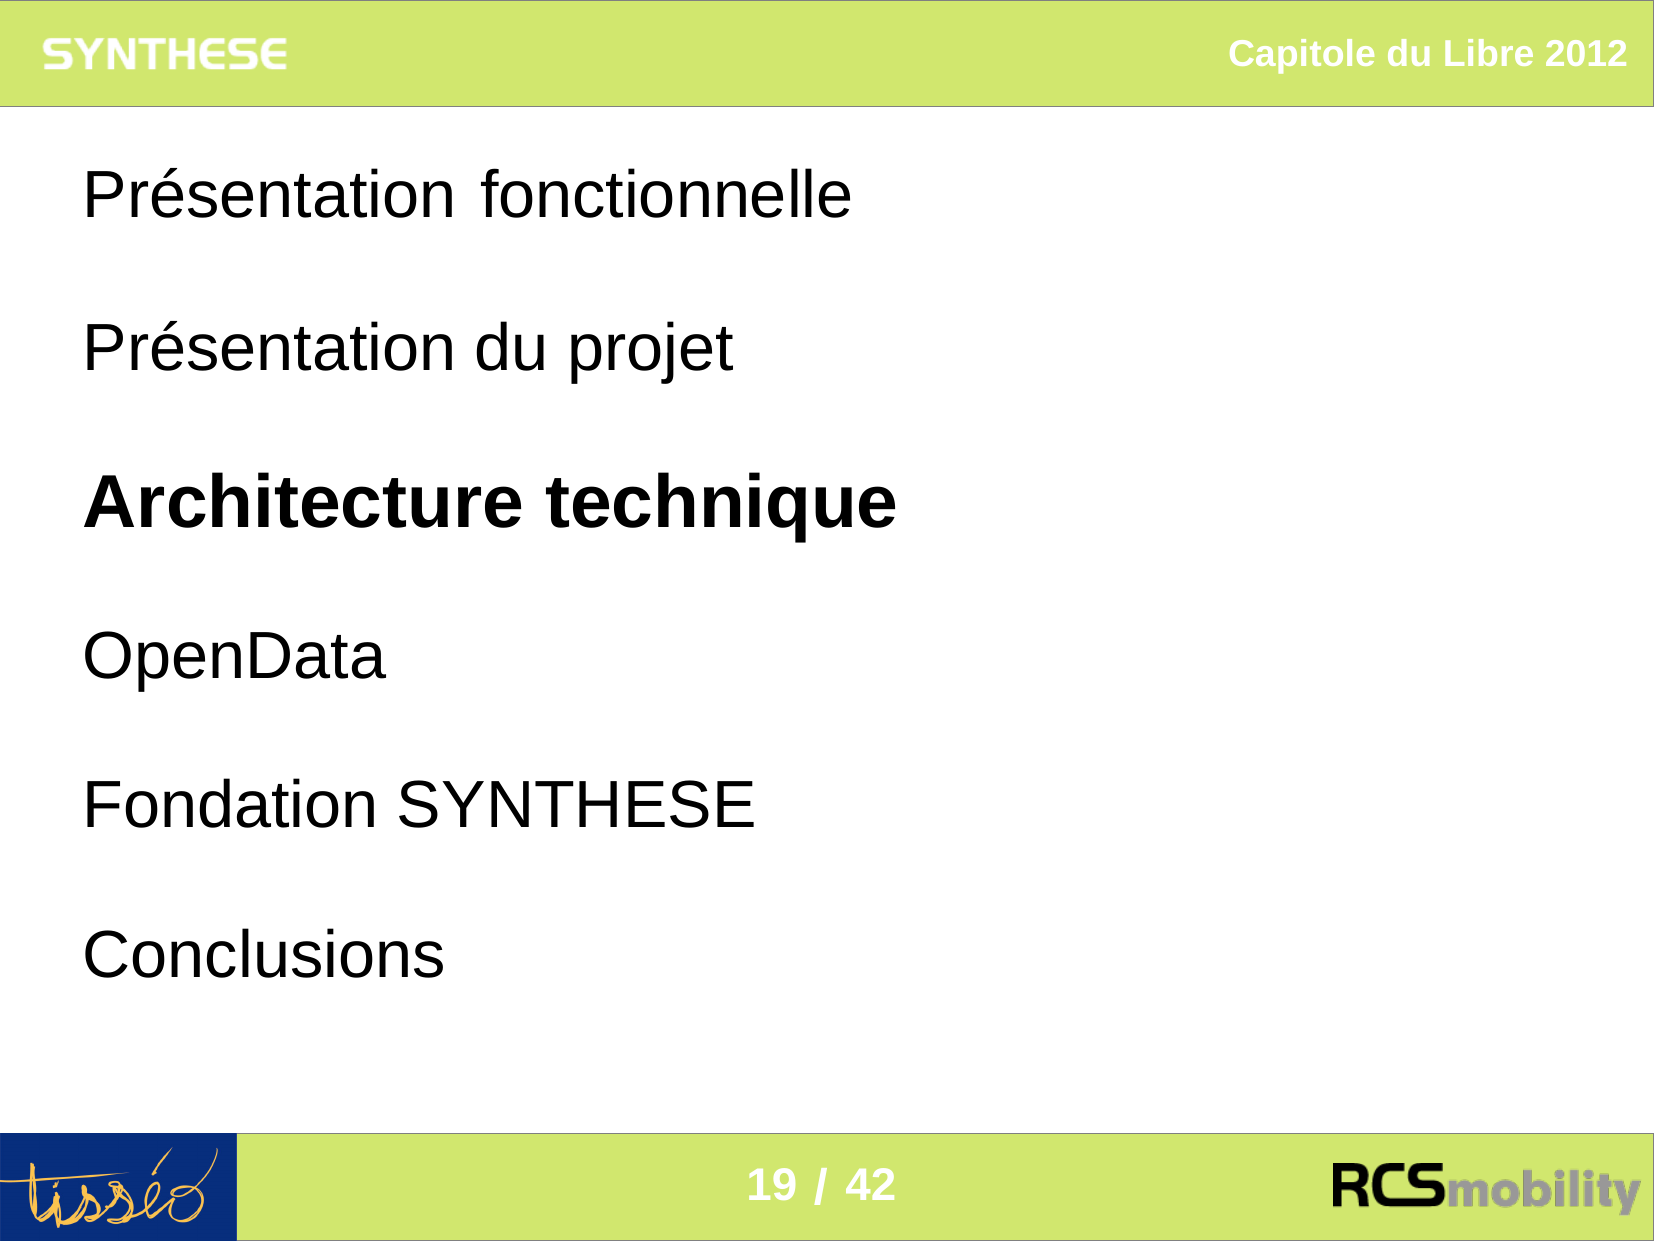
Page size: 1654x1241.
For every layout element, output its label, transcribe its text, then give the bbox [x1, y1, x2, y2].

text_box Capitole du Libre 2012 [0, 0, 1654, 107]
text_box <numéro> [561, 1151, 813, 1241]
text_box / [237, 1133, 1654, 1241]
picture [0, 1133, 237, 1241]
picture [41, 35, 292, 73]
text_box 42 [830, 1151, 945, 1231]
picture [1333, 1163, 1642, 1217]
subtitle Présentation fonctionnelle Présentation du projet Architecture technique OpenData Fondation SYNTHESE Conclusions [82, 49, 1571, 1010]
